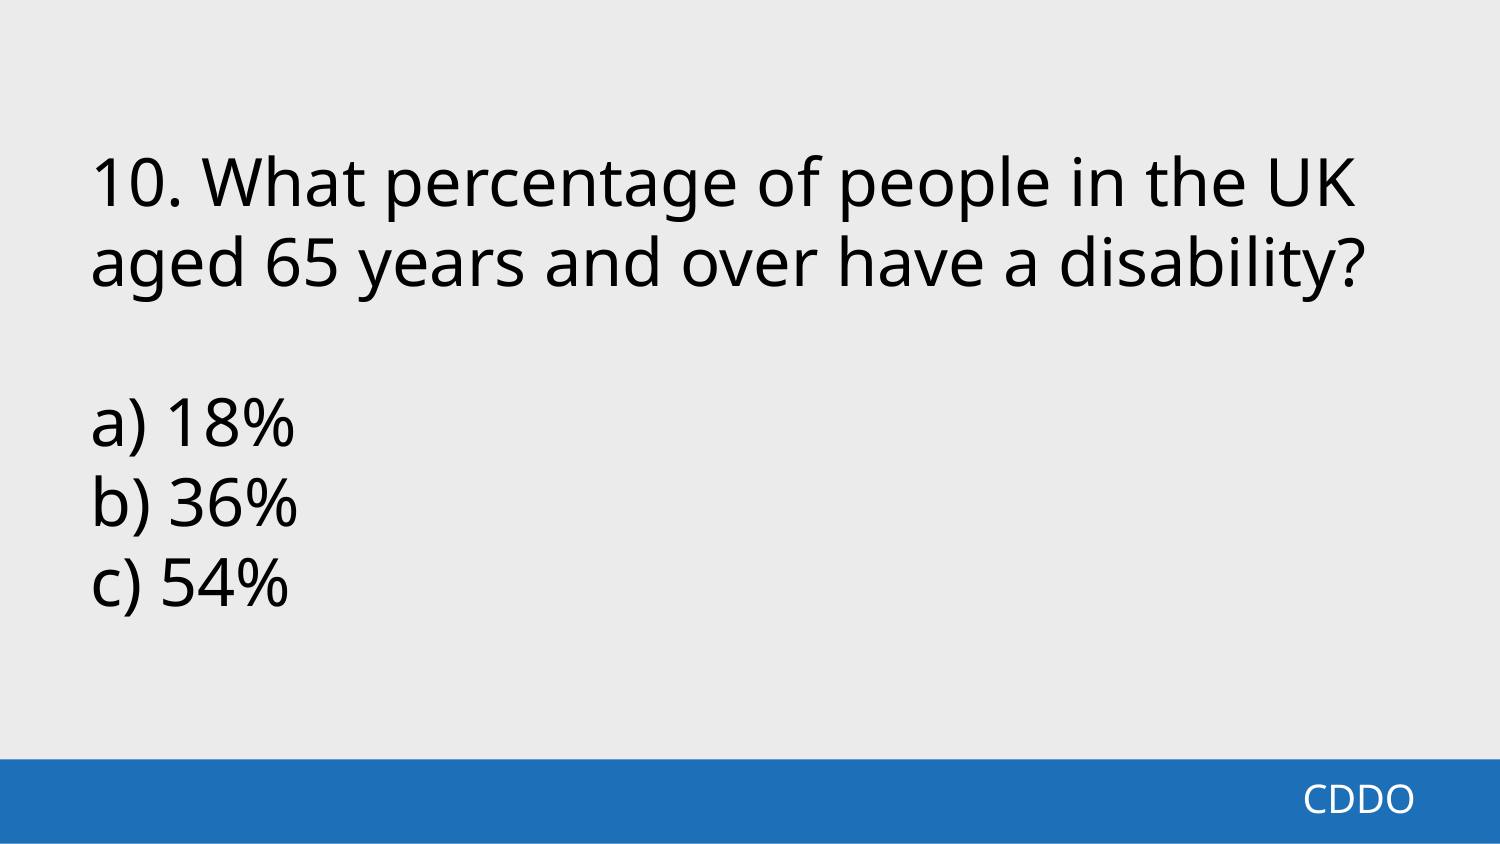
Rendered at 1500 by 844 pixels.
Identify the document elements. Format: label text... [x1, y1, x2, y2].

text_box 10. What percentage of people in the UK aged 65 years and over have a disability? a) 18% b) 36% c) 54% [87, 0, 1416, 760]
